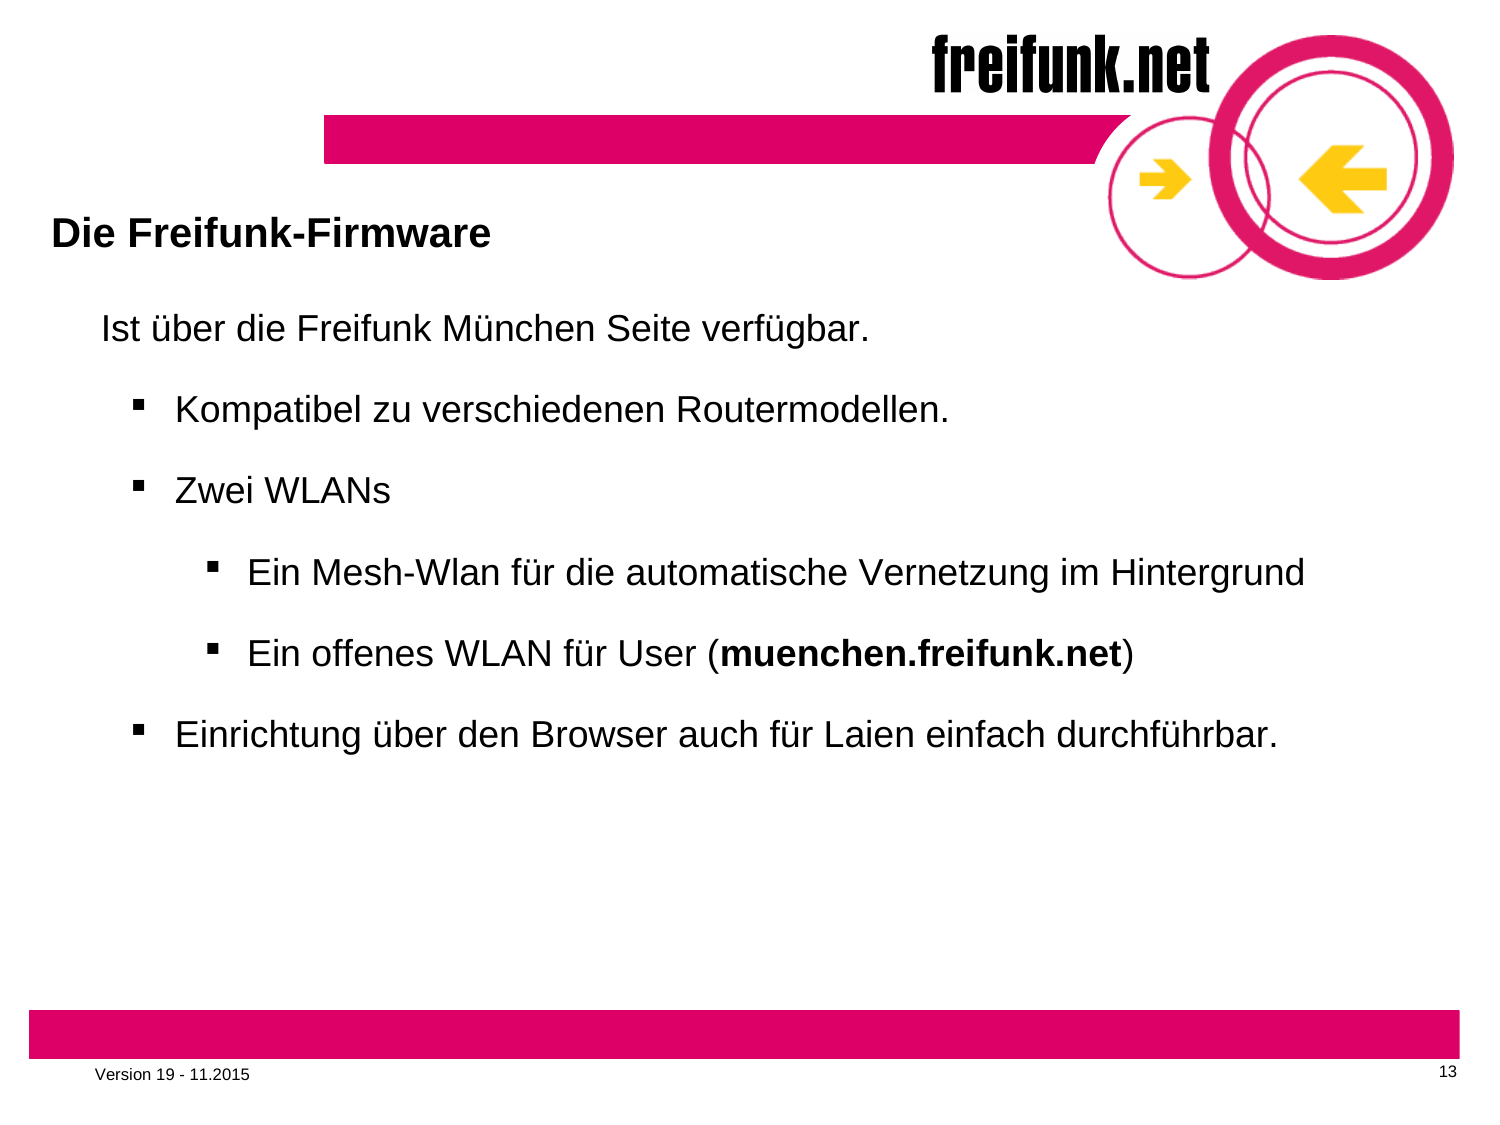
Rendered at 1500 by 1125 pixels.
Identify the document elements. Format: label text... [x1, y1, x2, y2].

text_box Die Freifunk-Firmware [51, 206, 1044, 286]
picture [932, 34, 1454, 280]
text_box Ist über die Freifunk München Seite verfügbar. Kompatibel zu verschiedenen Routermodellen. Zwei WLANs Ein Mesh-Wlan für die automatische Vernetzung im Hintergrund Ein offenes WLAN für User (muenchen.freifunk.net) Einrichtung über den Browser auch für Laien einfach durchführbar. [100, 304, 1330, 942]
